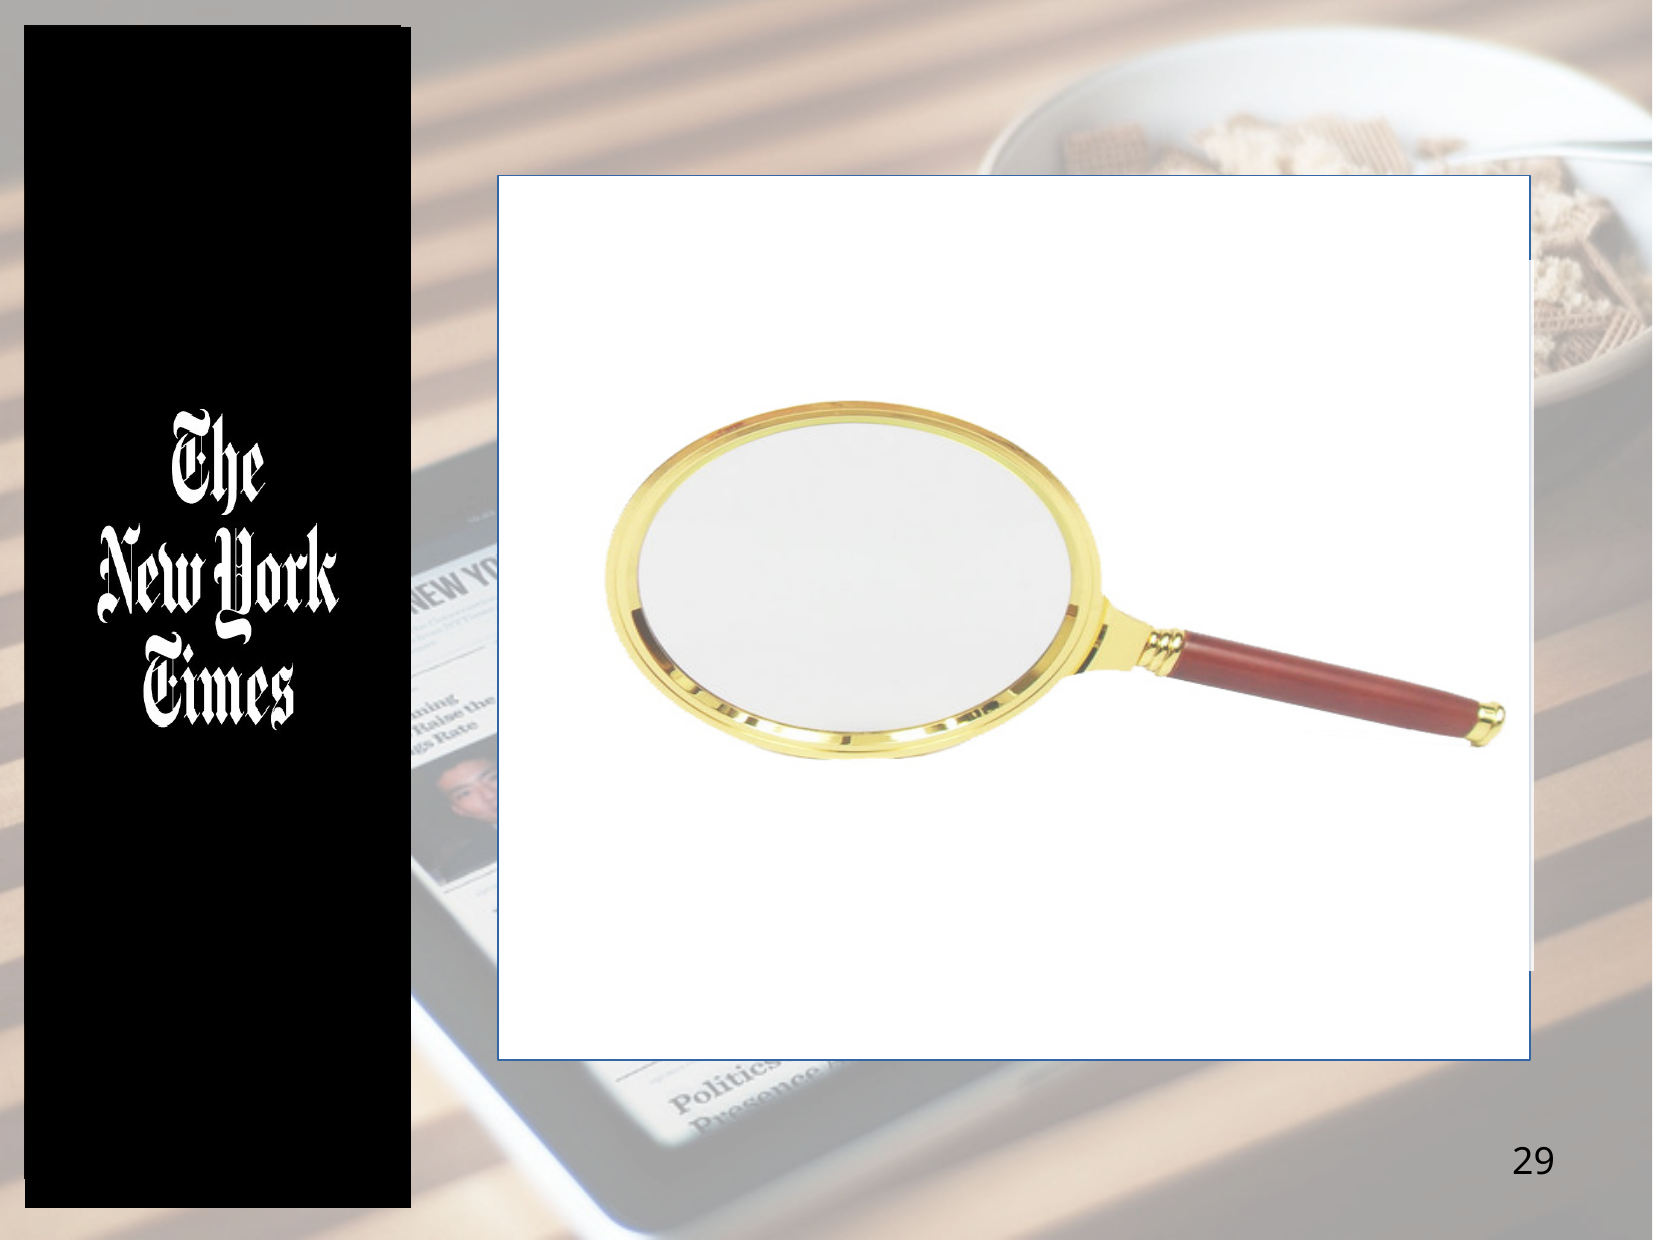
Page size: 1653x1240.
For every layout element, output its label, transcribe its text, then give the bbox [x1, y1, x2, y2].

picture [0, 0, 1653, 1240]
slide_number <number> [1185, 1129, 1570, 1173]
